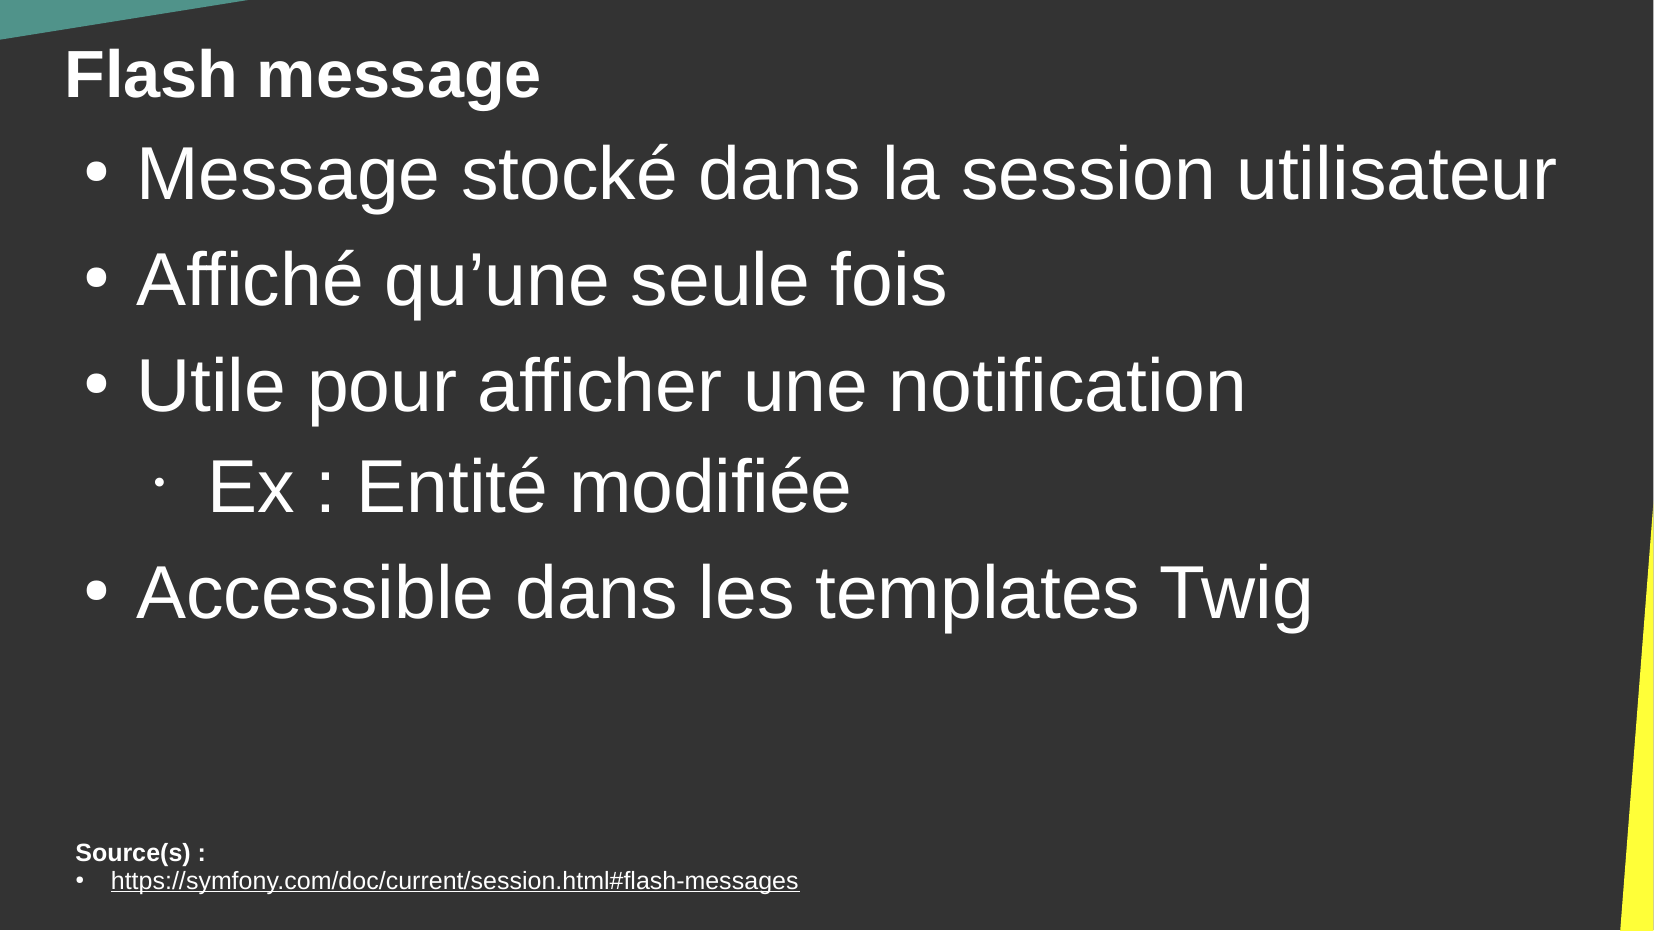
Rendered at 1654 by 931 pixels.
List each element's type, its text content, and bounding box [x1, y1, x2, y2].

list Message stocké dans la session utilisateur Affiché qu’une seule fois Utile pour afficher une notification Ex : Entité modifiée Accessible dans les templates Twig [65, 131, 1630, 662]
title Flash message [64, 37, 1365, 113]
text_box [1620, 494, 1654, 931]
text_box Source(s) : https://symfony.com/doc/current/session.html#flash-messages [60, 826, 1546, 903]
text_box [0, 0, 249, 40]
